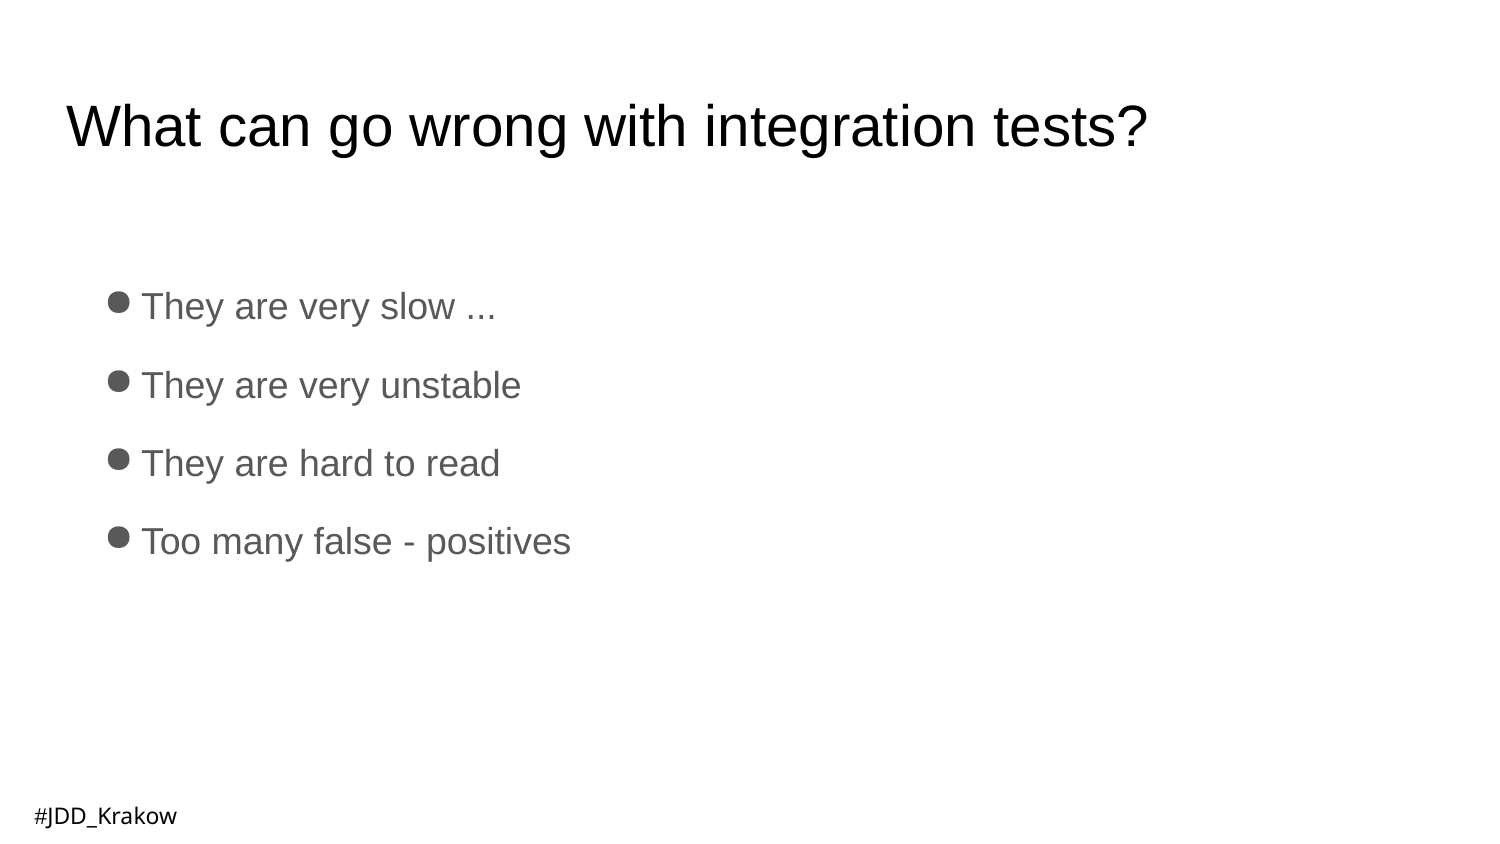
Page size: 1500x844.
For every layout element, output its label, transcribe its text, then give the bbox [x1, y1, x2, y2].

list They are very slow ... They are very unstable They are hard to read Too many false - positives [51, 189, 1449, 750]
text_box #JDD_Krakow [0, 786, 247, 844]
title What can go wrong with integration tests? [51, 72, 1449, 167]
